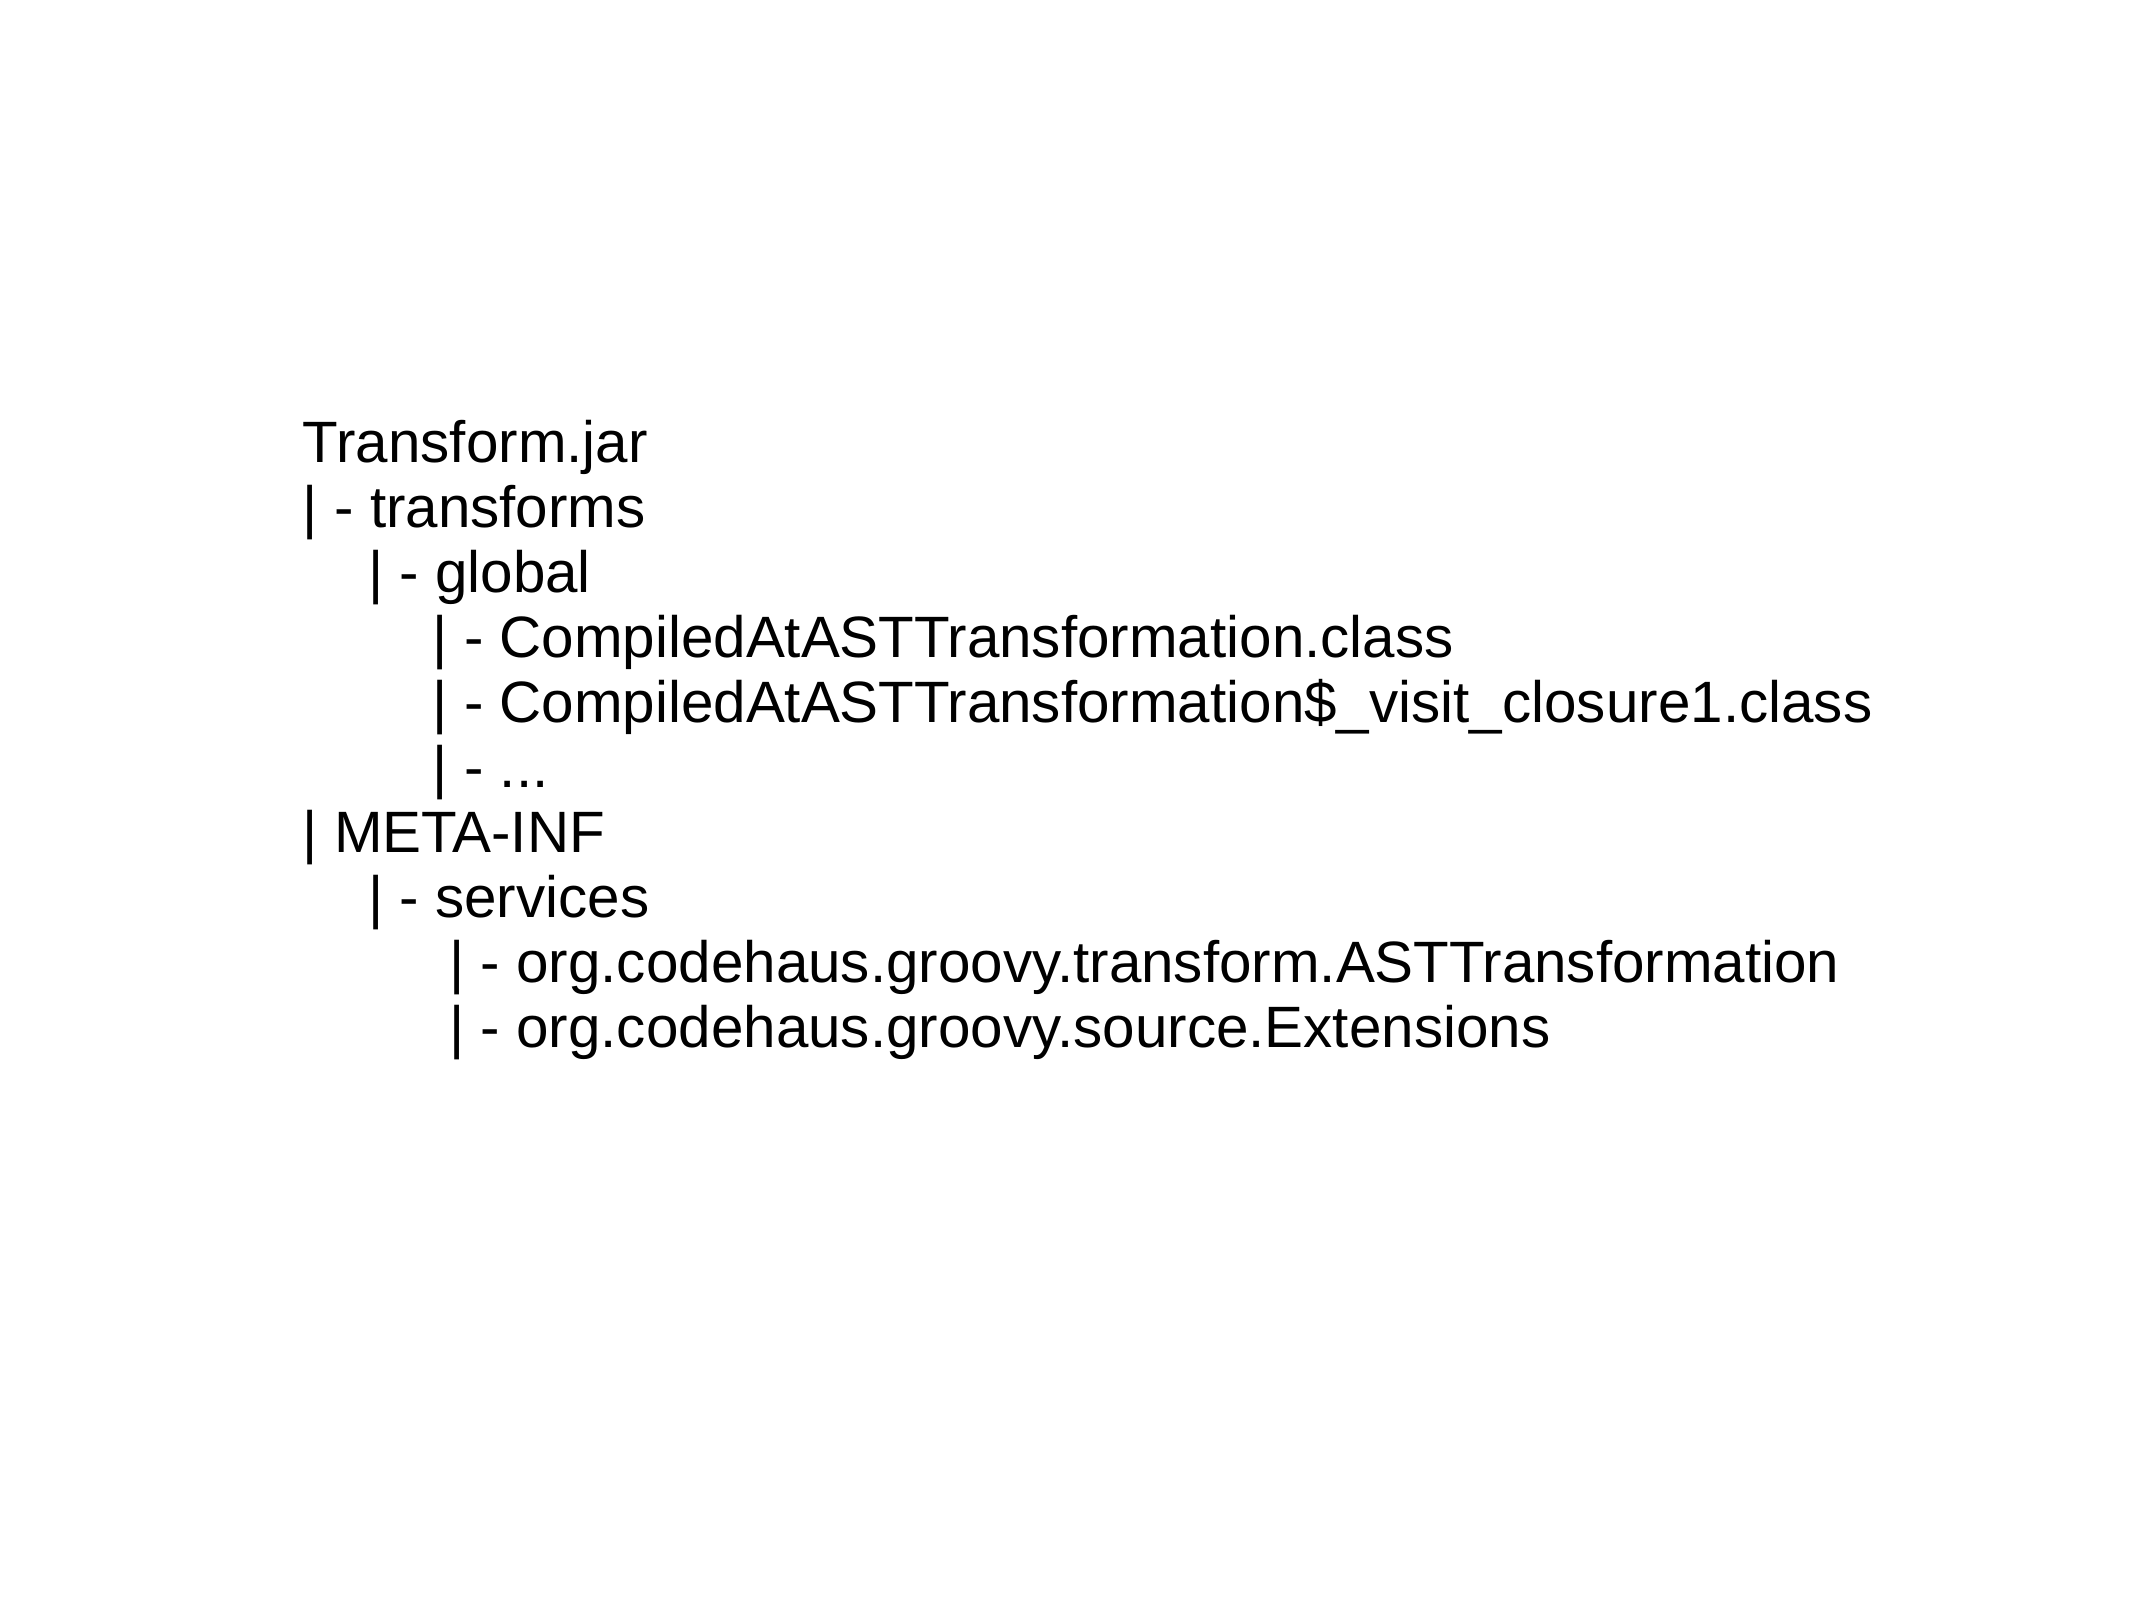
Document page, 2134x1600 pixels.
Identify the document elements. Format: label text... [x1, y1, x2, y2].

text_box Transform.jar | - transforms | - global | - CompiledAtASTTransformation.class | - CompiledAtASTTransformation$_visit_closure1.class | - ... | META-INF | - services | - org.codehaus.groovy.transform.ASTTransformation | - org.codehaus.groovy.source.Extensions [303, 279, 2015, 1302]
